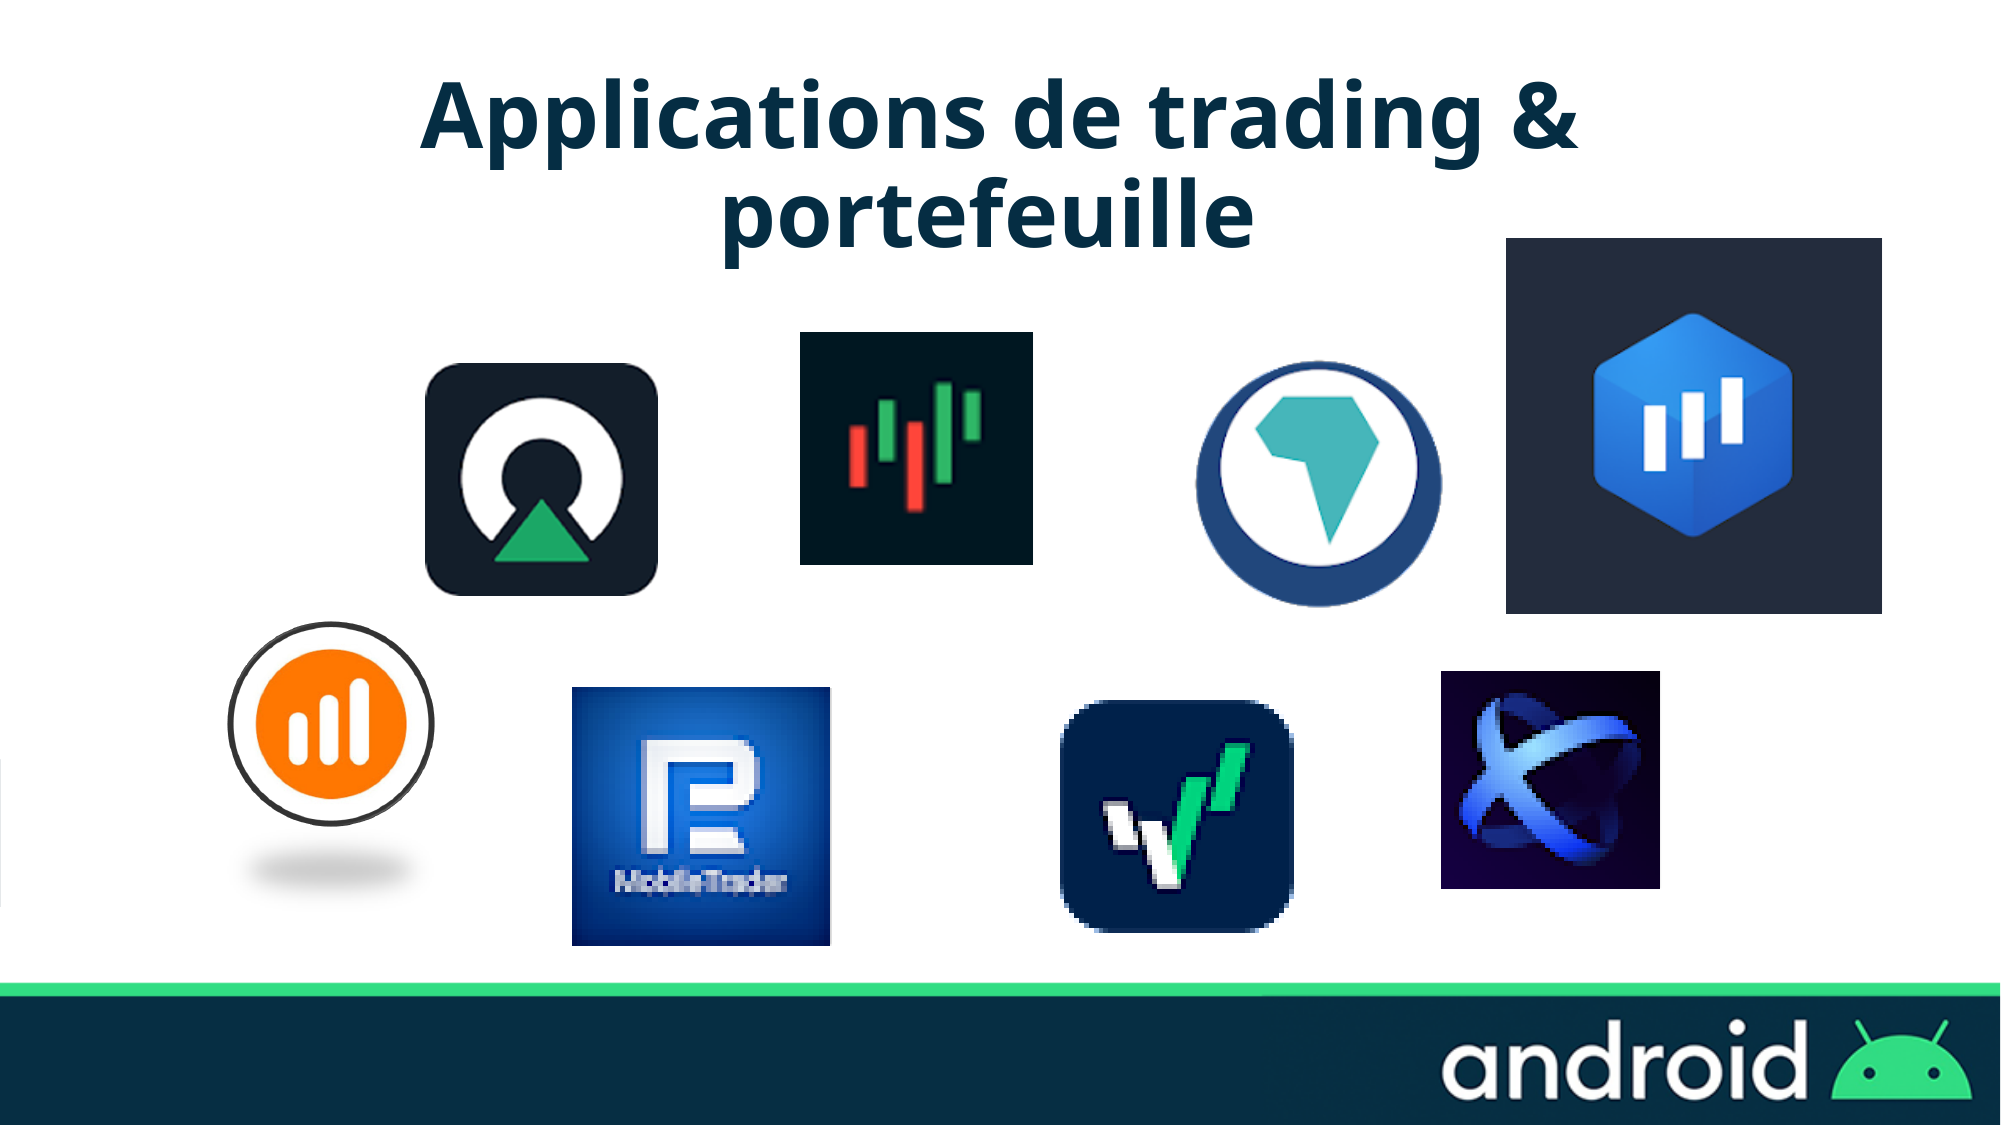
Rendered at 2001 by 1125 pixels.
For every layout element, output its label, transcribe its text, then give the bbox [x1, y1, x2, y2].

picture [800, 332, 1033, 565]
picture [572, 687, 830, 946]
title Applications de trading & portefeuille [137, 59, 1863, 278]
picture [425, 363, 658, 596]
picture [1131, 238, 1882, 889]
picture [214, 620, 448, 924]
picture [1060, 700, 1294, 933]
